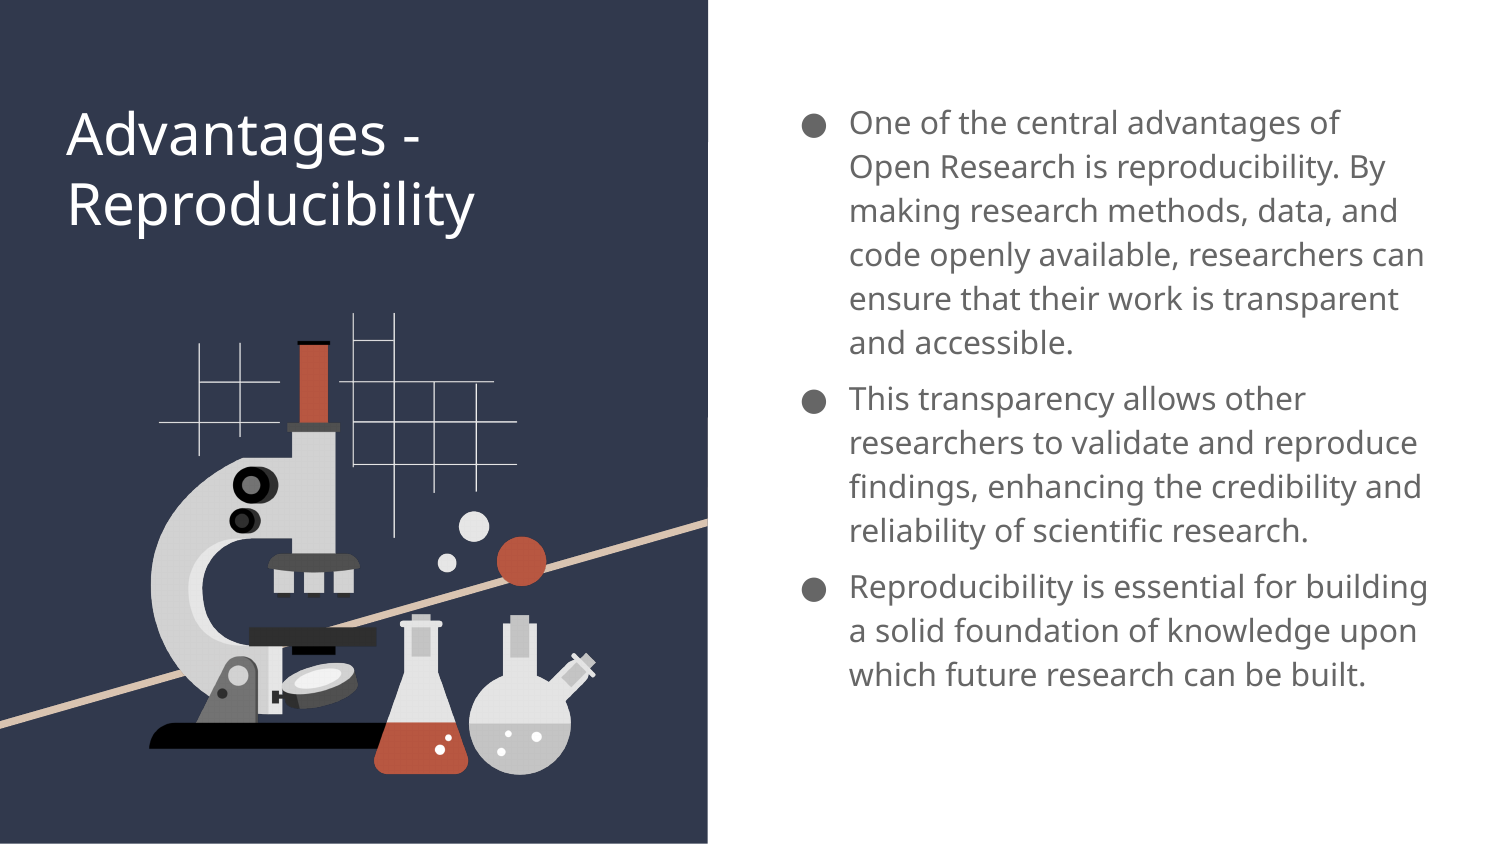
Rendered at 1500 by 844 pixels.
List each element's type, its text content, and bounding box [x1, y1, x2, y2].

title Advantages - Reproducibility [51, 82, 660, 217]
text_box One of the central advantages of Open Research is reproducibility. By making research methods, data, and code openly available, researchers can ensure that their work is transparent and accessible. This transparency allows other researchers to validate and reproduce findings, enhancing the credibility and reliability of scientific research. Reproducibility is essential for building a solid foundation of knowledge upon which future research can be built. [761, 82, 1446, 755]
picture [45, 217, 698, 844]
